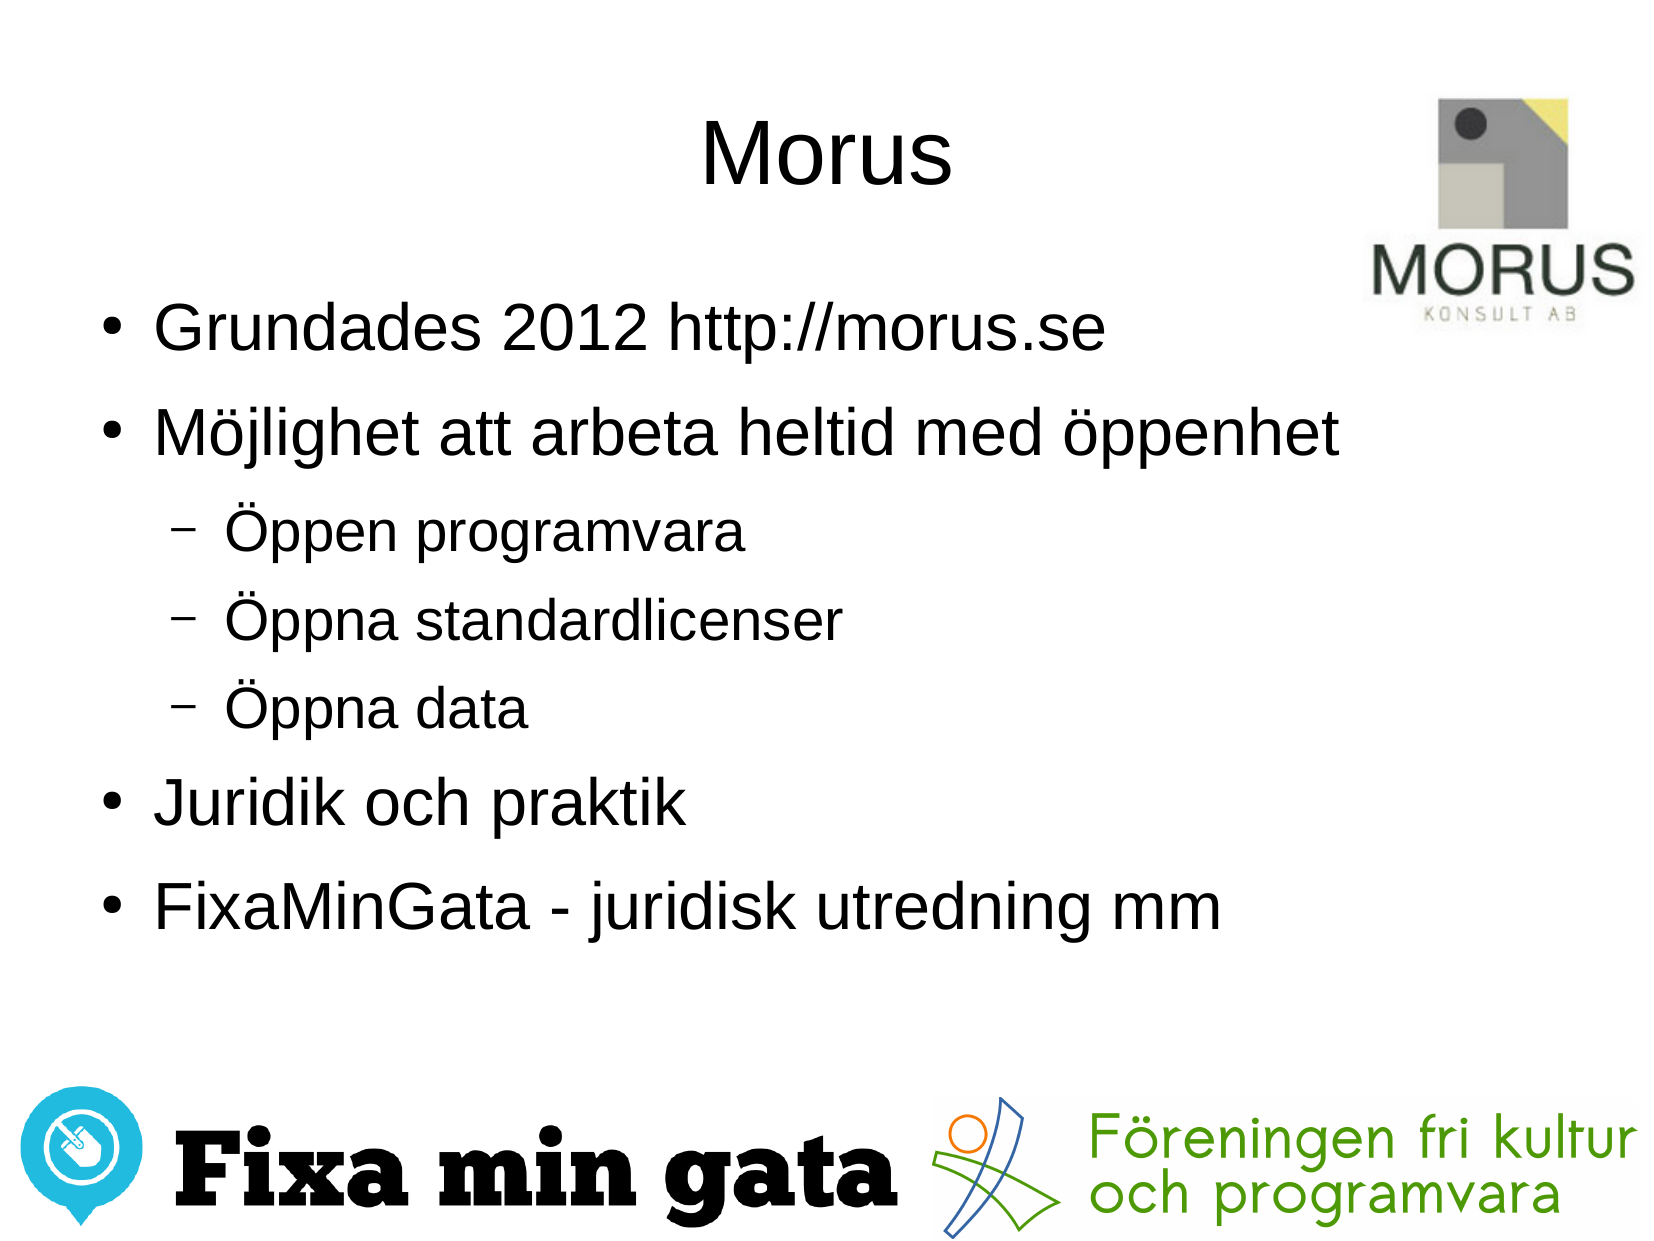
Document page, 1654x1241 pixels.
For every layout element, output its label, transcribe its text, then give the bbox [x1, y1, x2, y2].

title Morus [82, 49, 1571, 257]
list Grundades 2012 http://morus.se Möjlighet att arbeta heltid med öppenhet Öppen programvara Öppna standardlicenser Öppna data Juridik och praktik FixaMinGata - juridisk utredning mm [82, 290, 1538, 1010]
picture [1363, 86, 1644, 336]
picture [4, 1079, 910, 1236]
picture [932, 1097, 1638, 1239]
